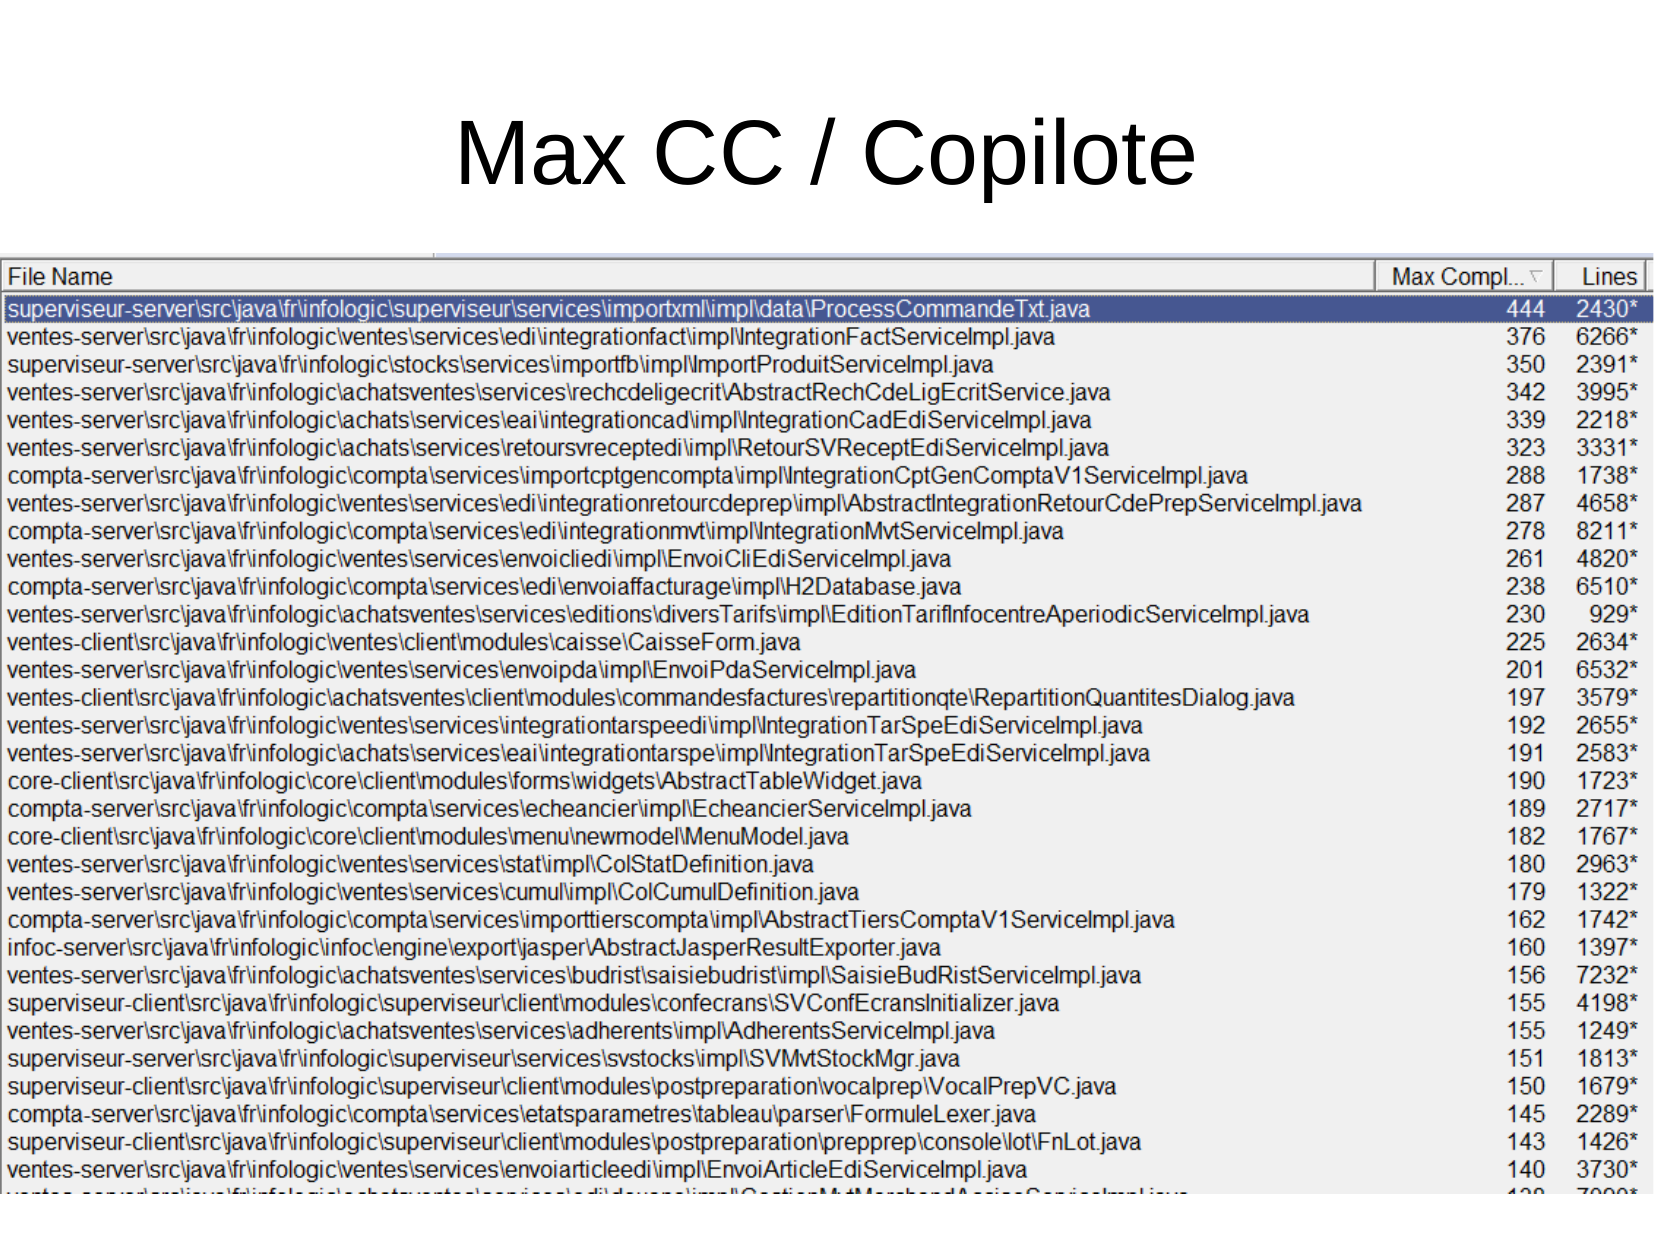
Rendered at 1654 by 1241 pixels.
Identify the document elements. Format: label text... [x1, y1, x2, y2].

title Max CC / Copilote [82, 49, 1571, 253]
picture [0, 253, 1654, 1194]
